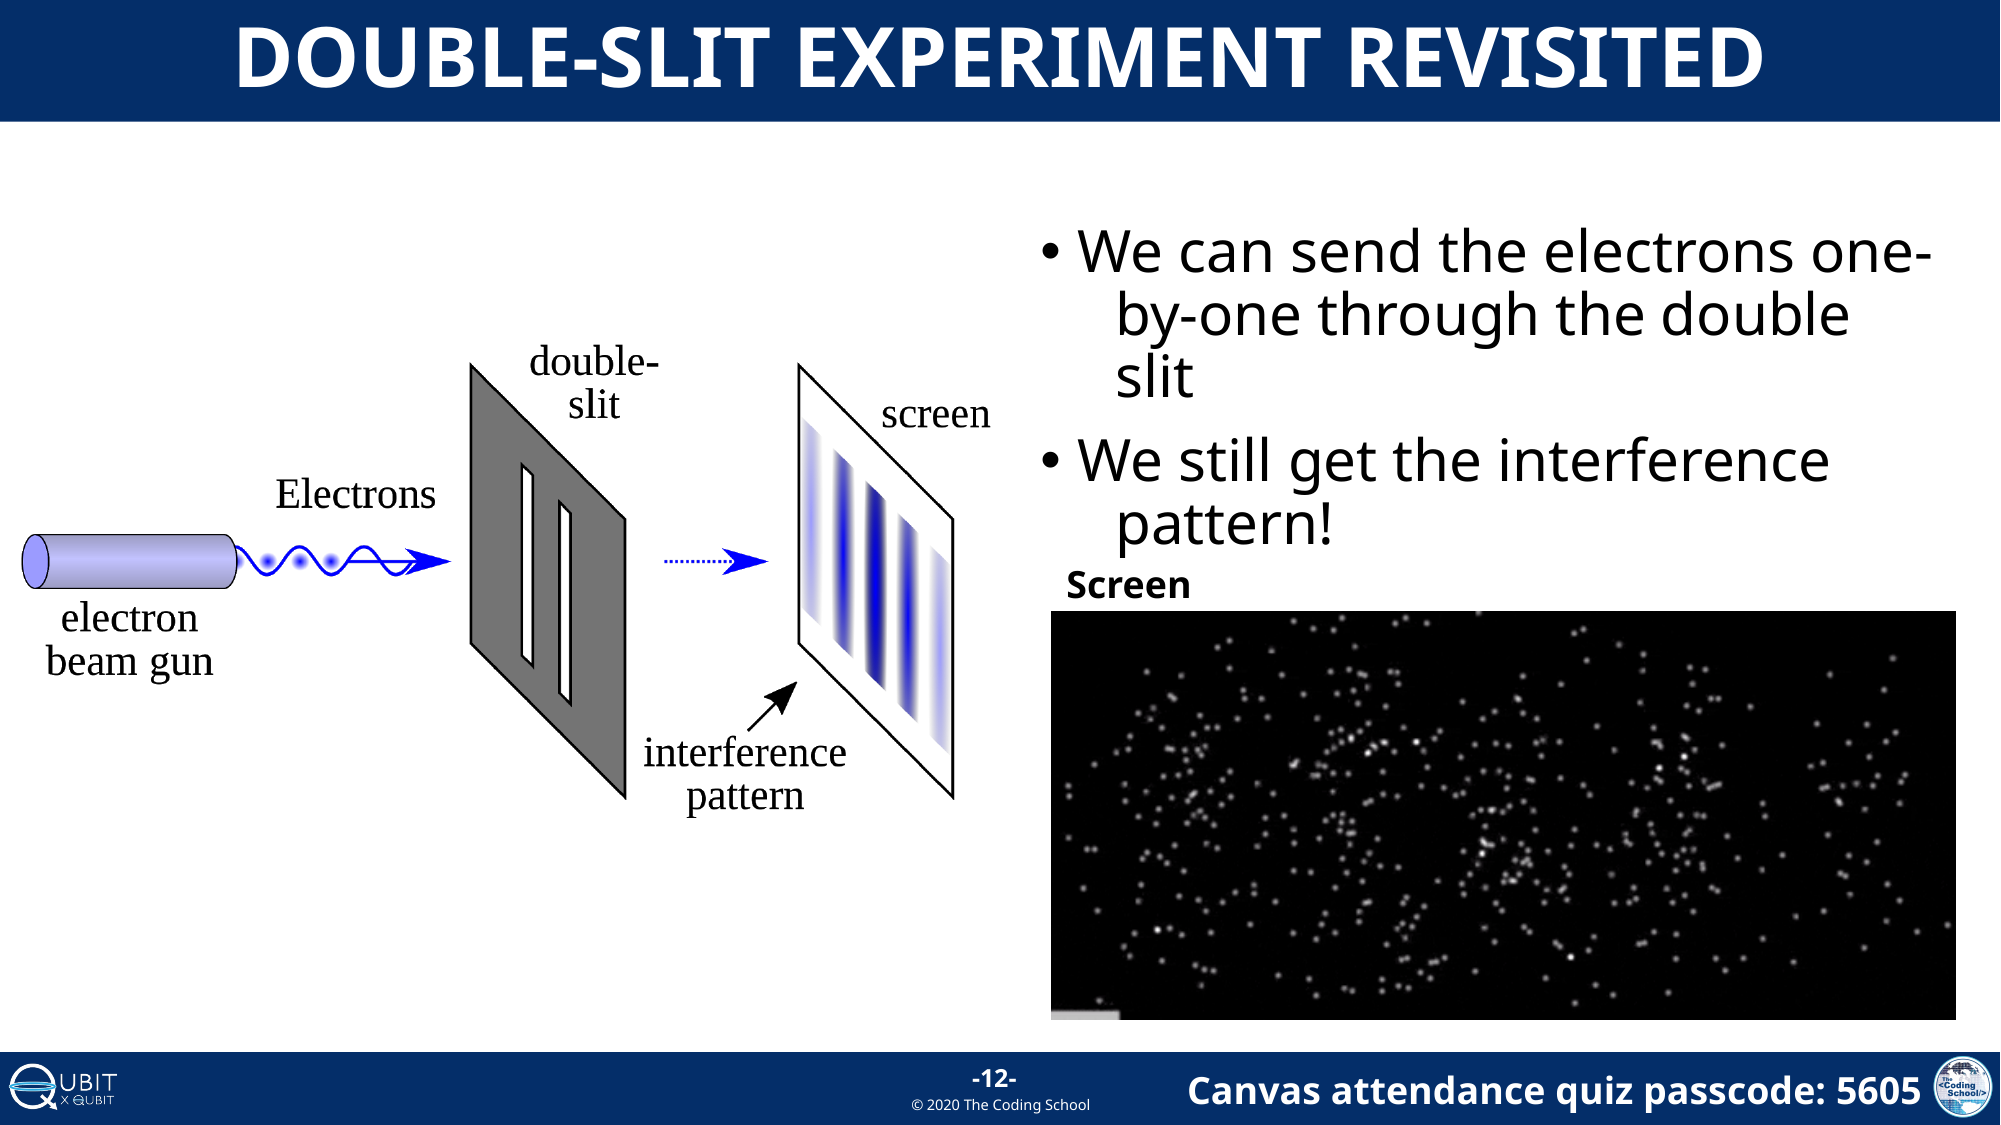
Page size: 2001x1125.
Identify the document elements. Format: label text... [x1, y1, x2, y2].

list We can send the electrons one-by-one through the double slit We still get the interference pattern! [1025, 214, 1956, 569]
text_box -12- [945, 1050, 1044, 1110]
picture [19, 314, 1956, 1020]
title Double-slit experiment revisited [0, 0, 2000, 122]
text_box Screen [1051, 553, 1201, 615]
